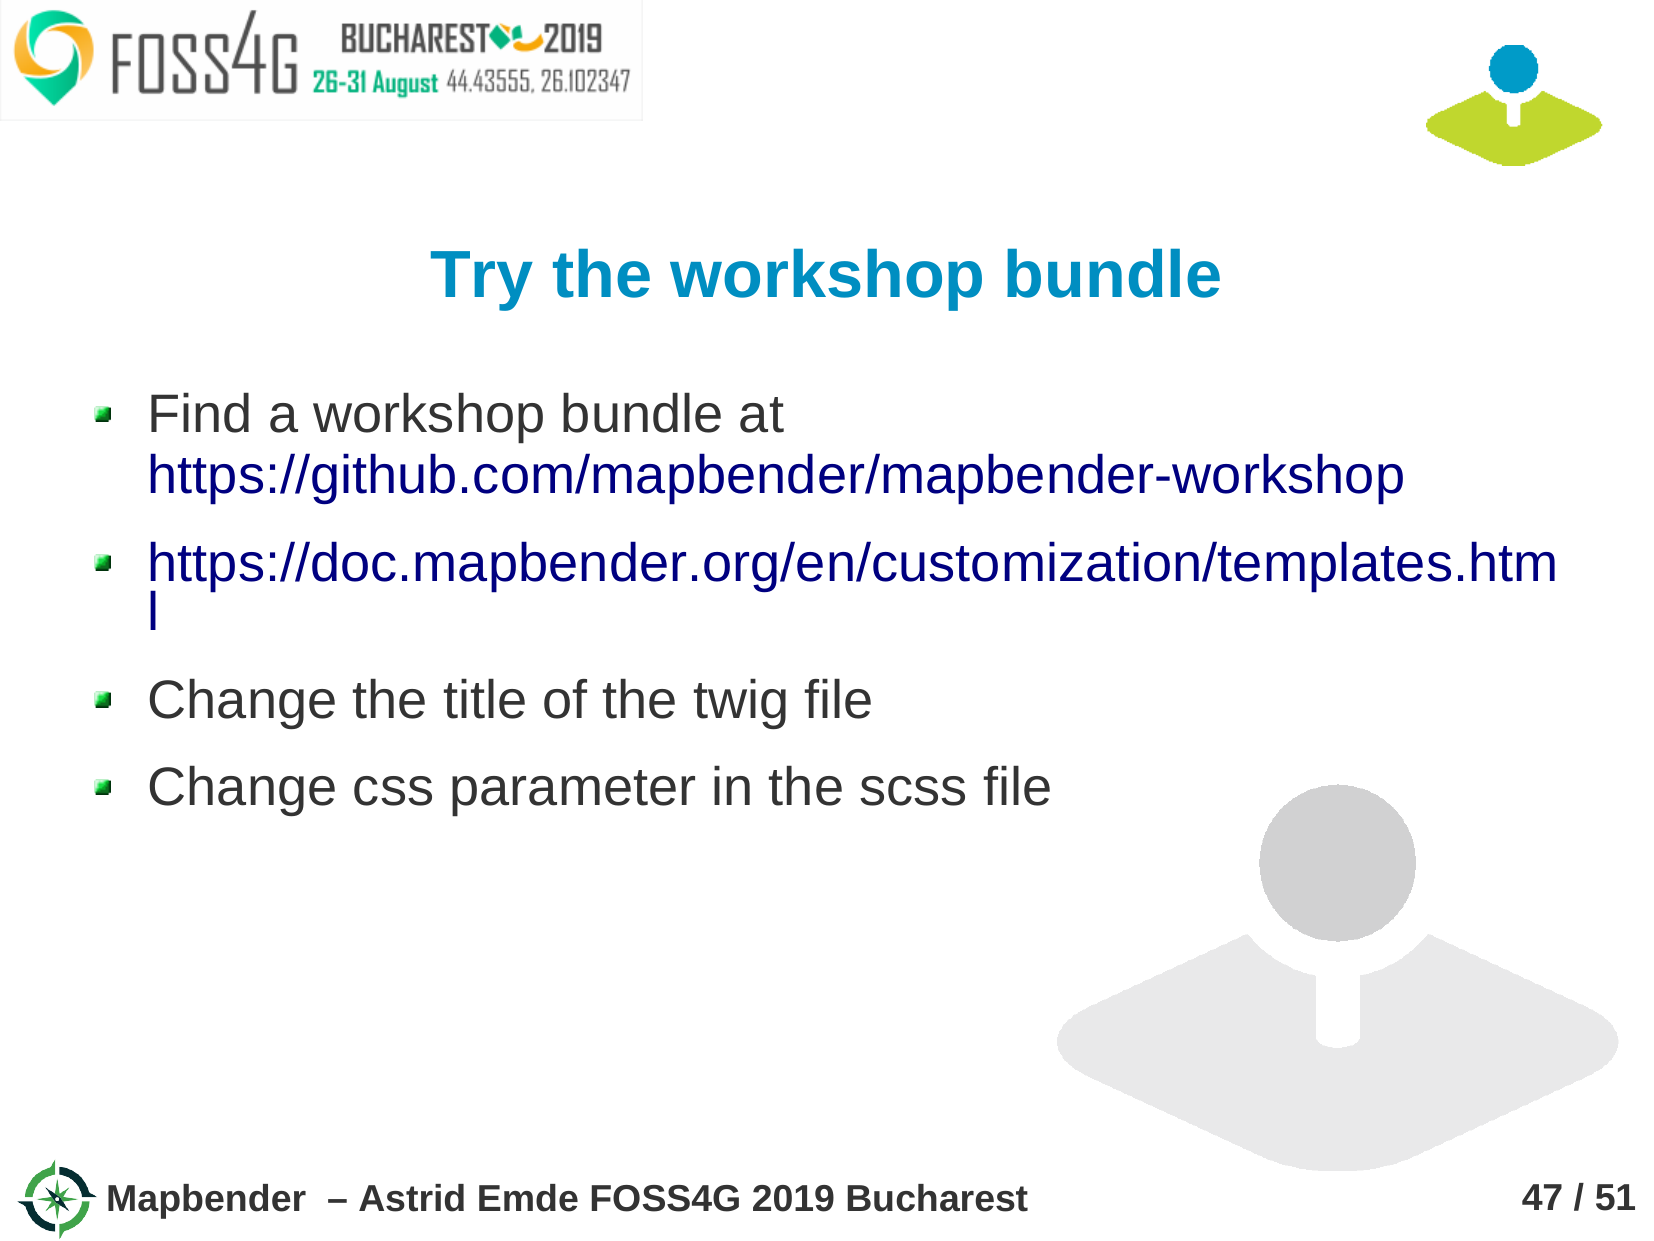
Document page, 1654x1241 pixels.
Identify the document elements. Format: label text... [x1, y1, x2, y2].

picture [16, 1158, 98, 1240]
title Try the workshop bundle [82, 200, 1571, 349]
list Find a workshop bundle at https://github.com/mapbender/mapbender-workshop https://doc.mapbender.org/en/customization/templates.html Change the title of the twig file Change css parameter in the scss file [76, 383, 1565, 1203]
picture [1426, 45, 1604, 166]
picture [0, 0, 643, 121]
